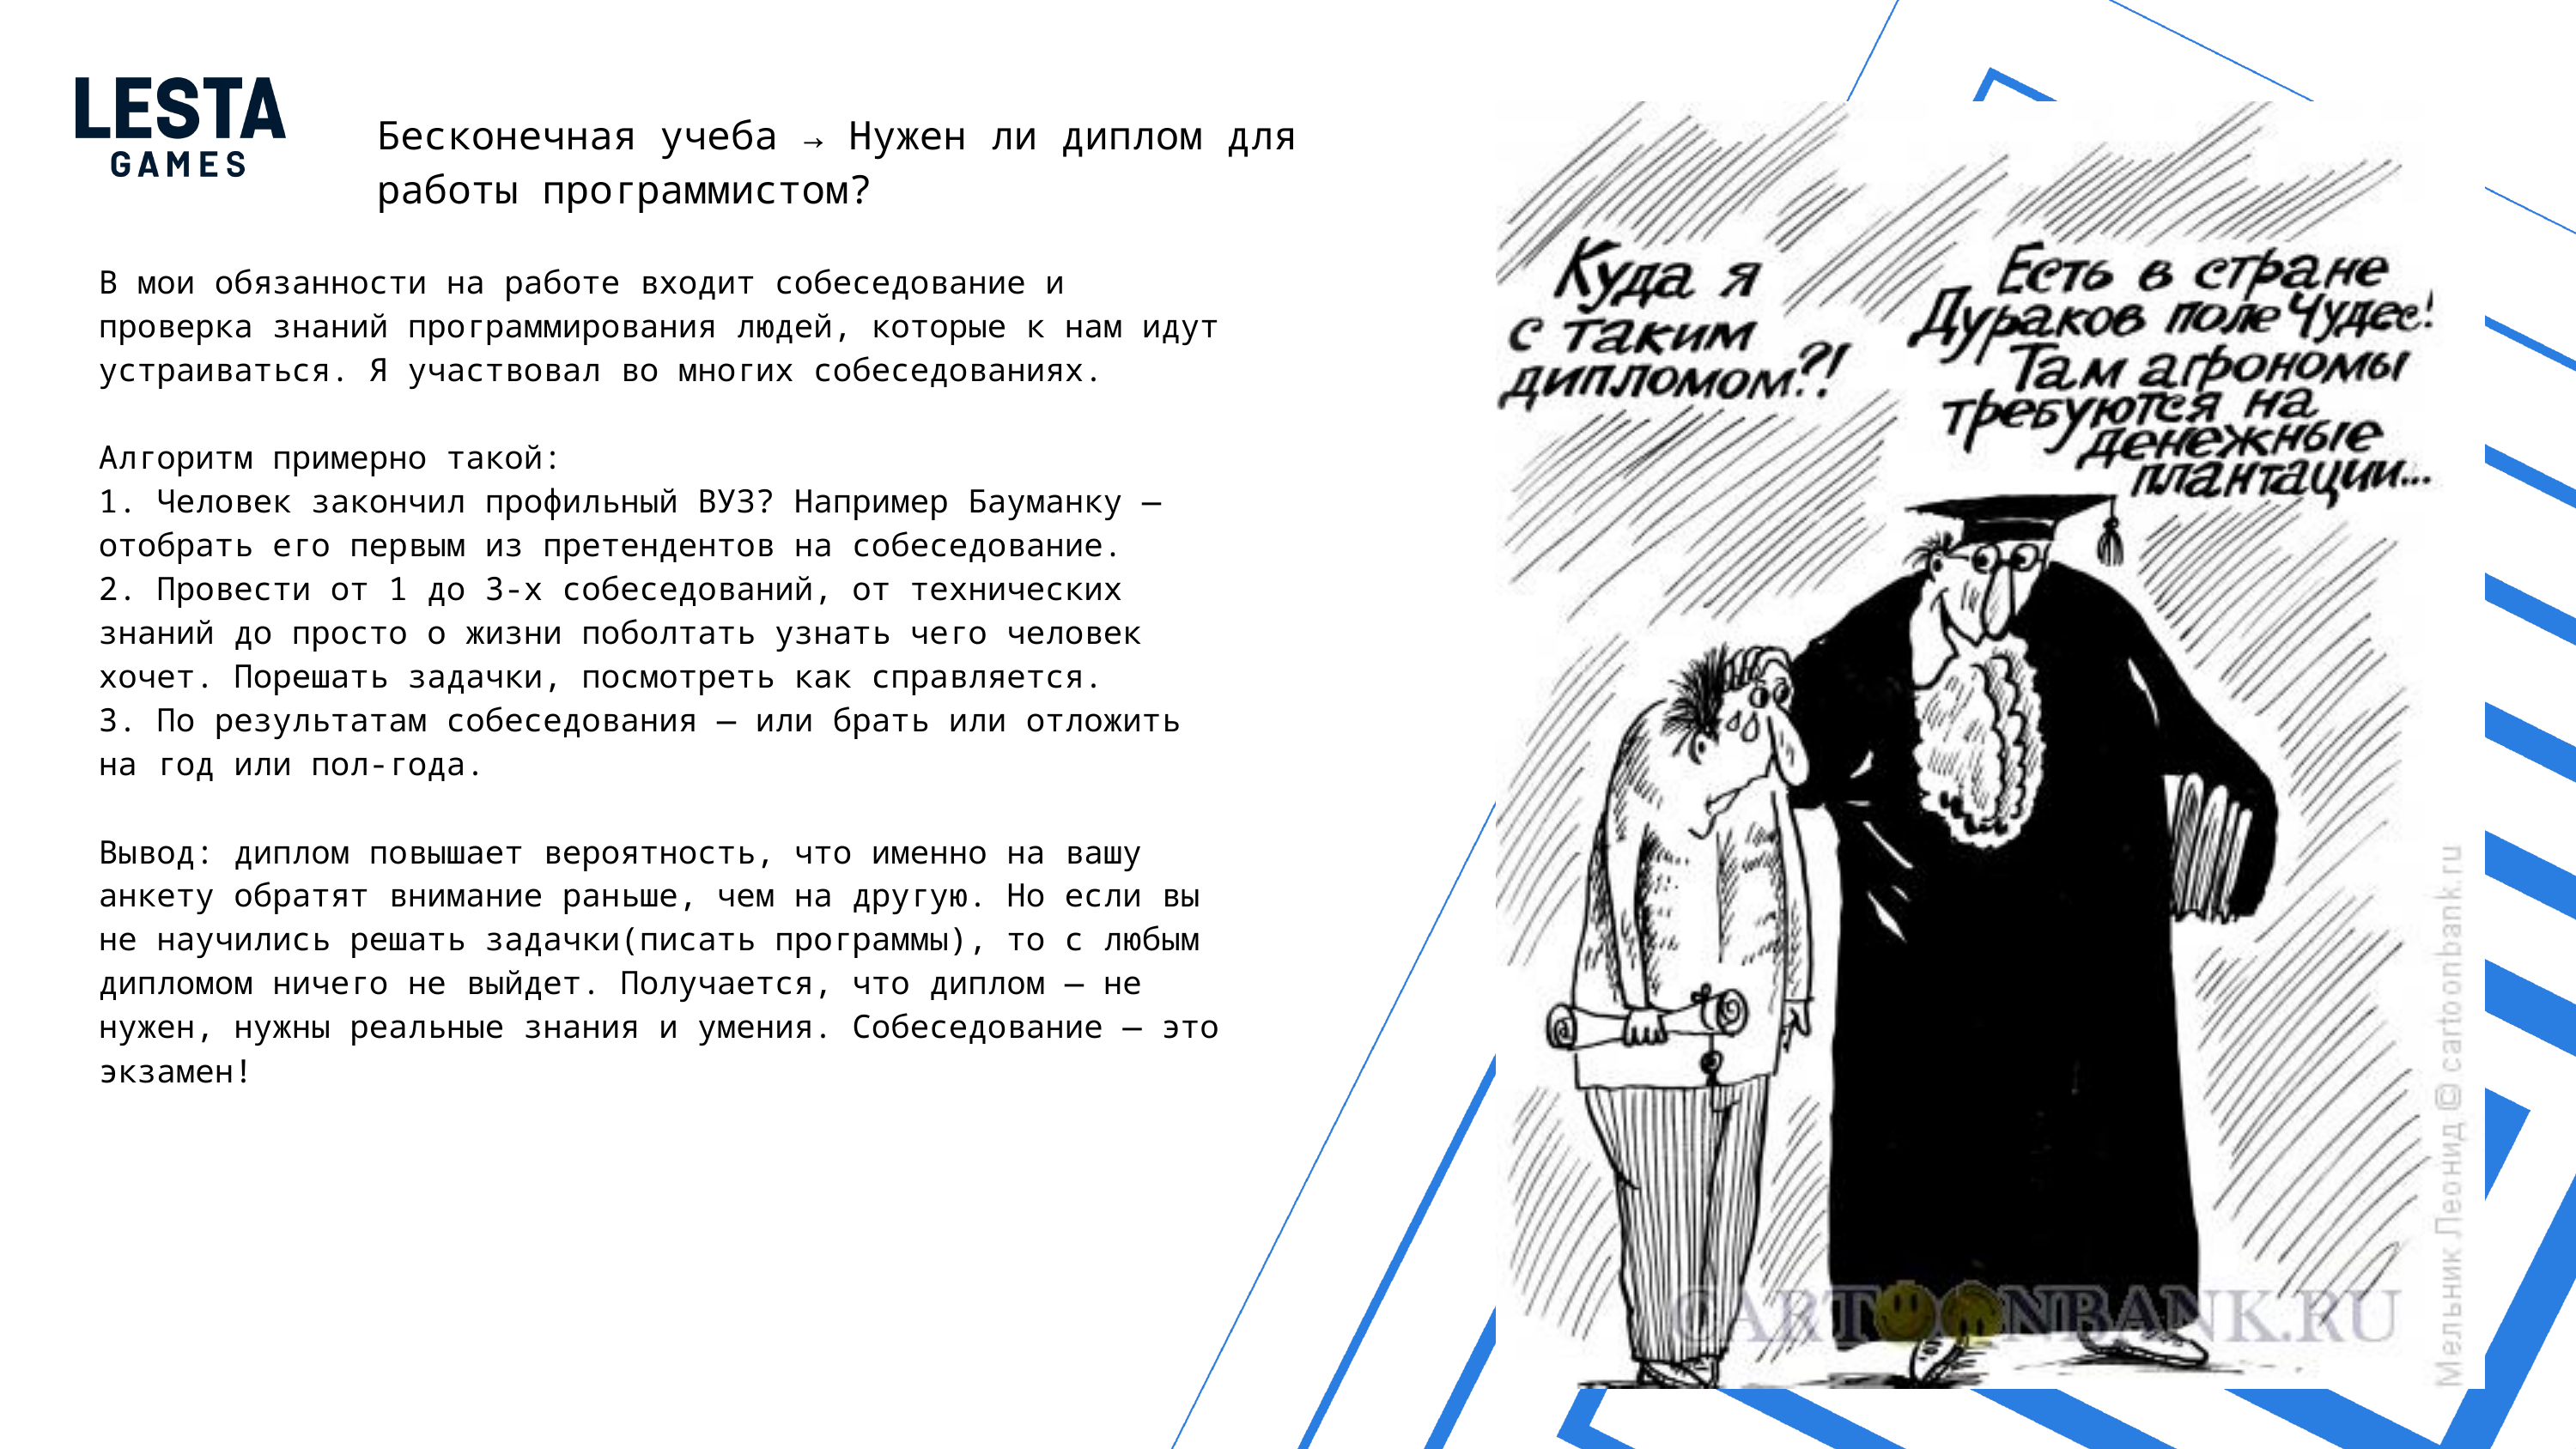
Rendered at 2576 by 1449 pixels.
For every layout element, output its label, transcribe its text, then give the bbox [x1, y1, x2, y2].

picture [76, 77, 286, 178]
picture [1100, 0, 2576, 1449]
text_box В мои обязанности на работе входит собеседование и проверка знаний программирования людей, которые к нам идут устраиваться. Я участвовал во многих собеседованиях. Алгоритм примерно такой: 1. Человек закончил профильный ВУЗ? Например Бауманку — отобрать его первым из претендентов на собеседование. 2. Провести от 1 до 3-х собеседований, от технических знаний до просто о жизни поболтать узнать чего человек хочет. Порешать задачки, посмотреть как справляется. 3. По результатам собеседования — или брать или отложить на год или пол-года. Вывод: диплом повышает вероятность, что именно на вашу анкету обратят внимание раньше, чем на другую. Но если вы не научились решать задачки(писать программы), то с любым дипломом ничего не выйдет. Получается, что диплом — не нужен, нужны реальные знания и умения. Собеседование — это экзамен! [86, 253, 1242, 1420]
text_box Бесконечная учеба → Нужен ли диплом для работы программистом? [364, 101, 1334, 218]
